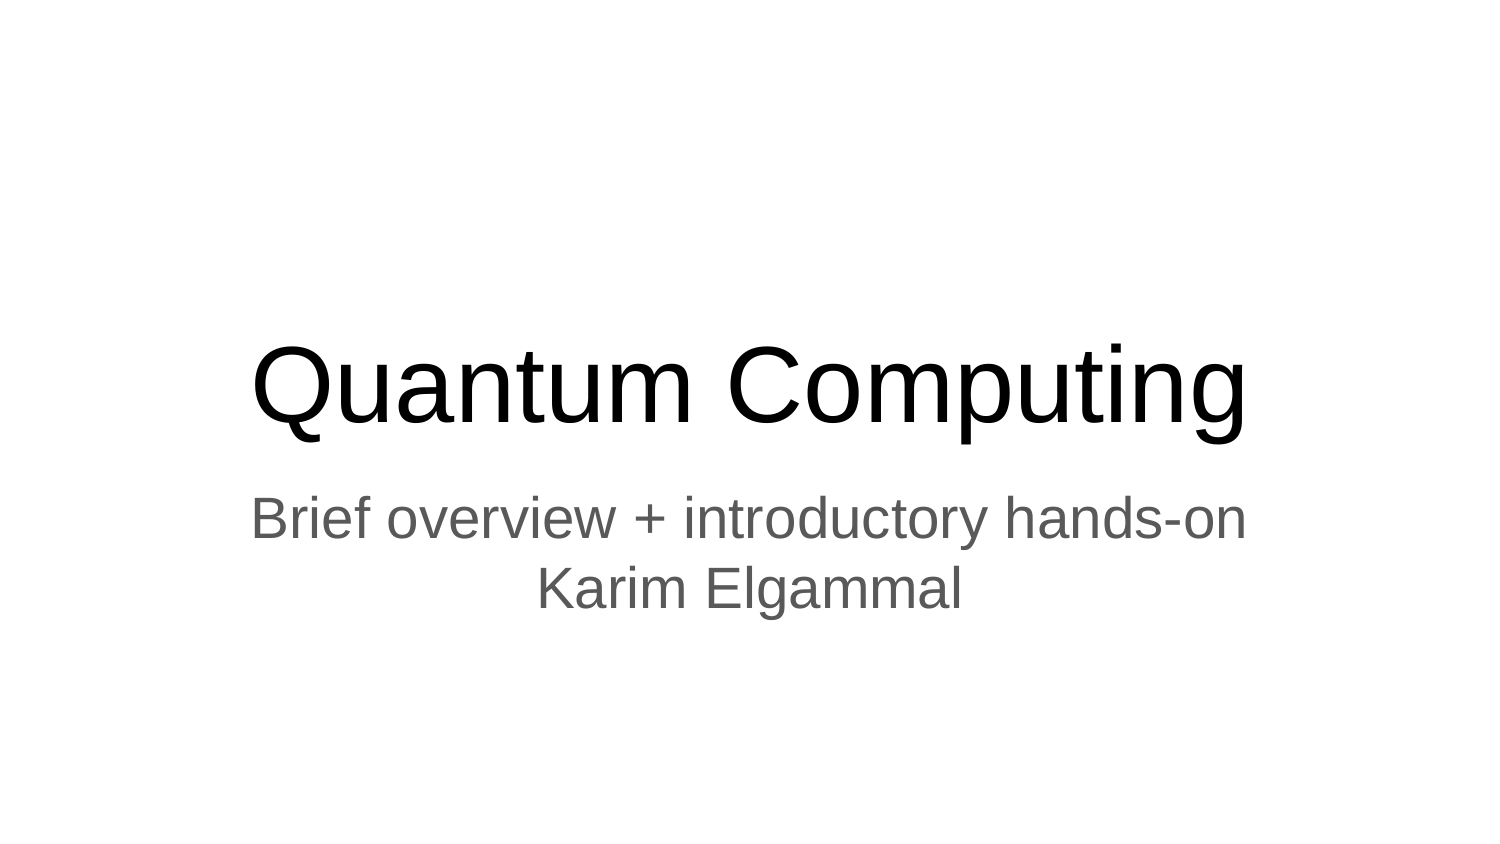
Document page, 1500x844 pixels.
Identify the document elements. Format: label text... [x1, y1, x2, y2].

subtitle Brief overview + introductory hands-on Karim Elgammal [51, 464, 1449, 595]
title Quantum Computing [51, 122, 1449, 459]
